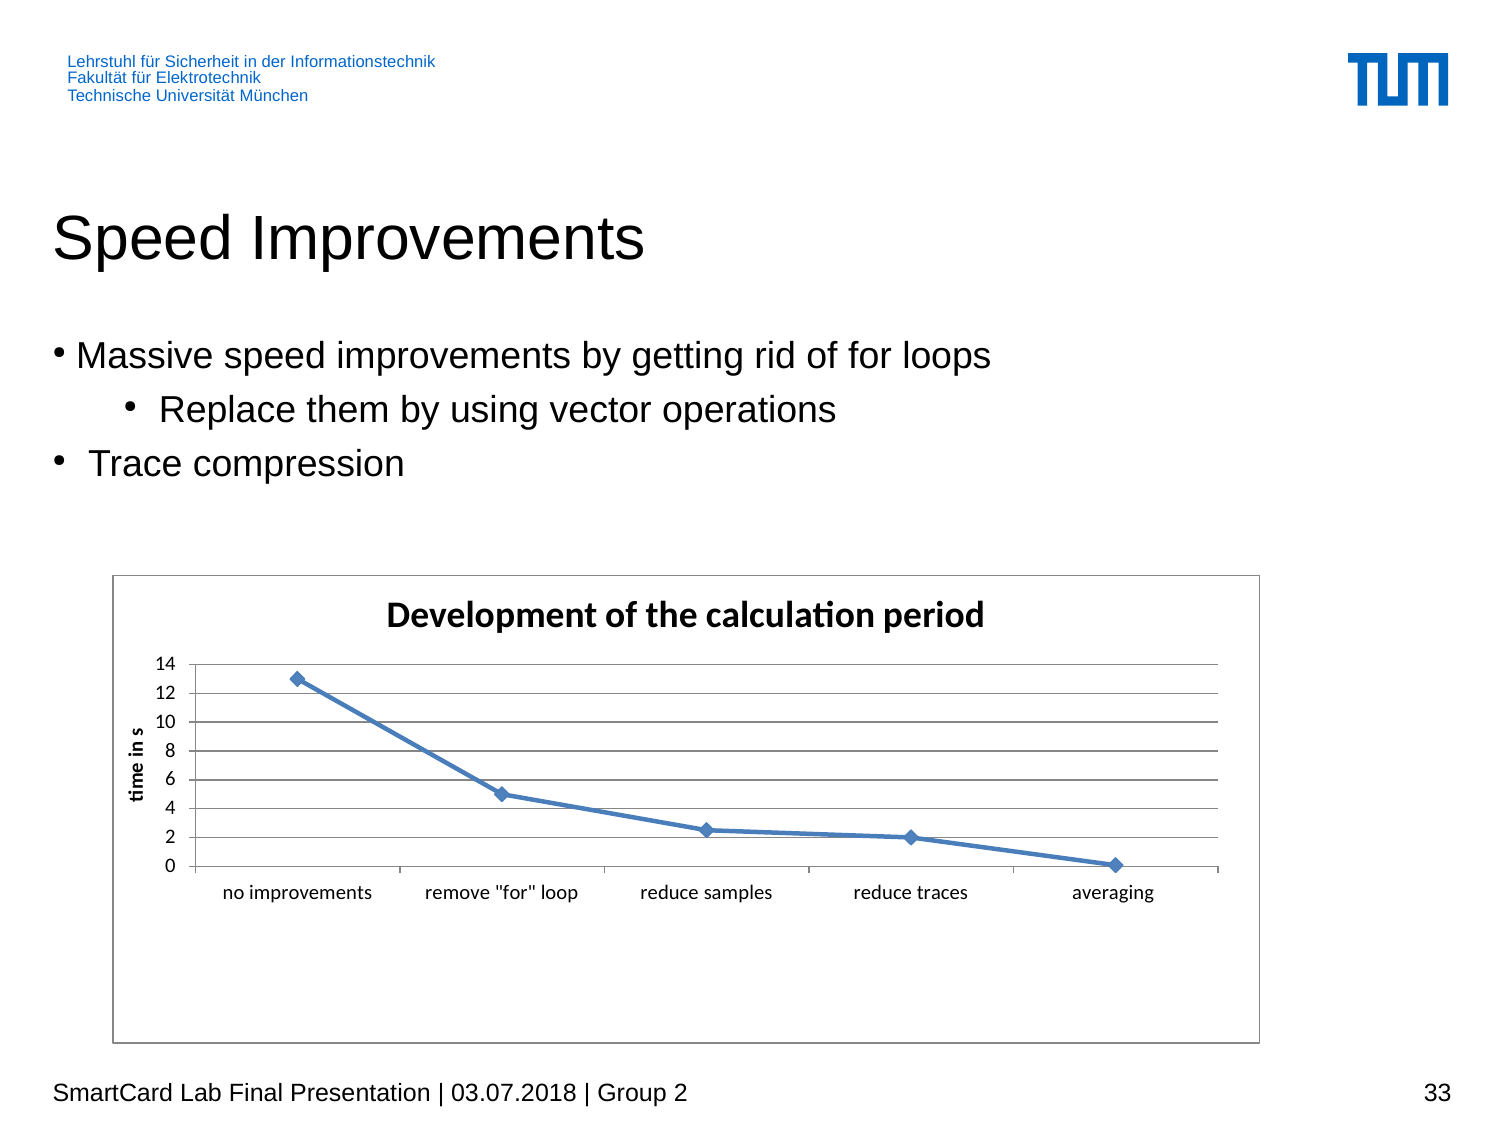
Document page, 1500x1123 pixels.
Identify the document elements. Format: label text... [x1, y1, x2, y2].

title Speed Improvements [52, 204, 1453, 264]
picture [112, 574, 1261, 1044]
text_box Massive speed improvements by getting rid of for loops Replace them by using vector operations Trace compression [52, 330, 1453, 951]
